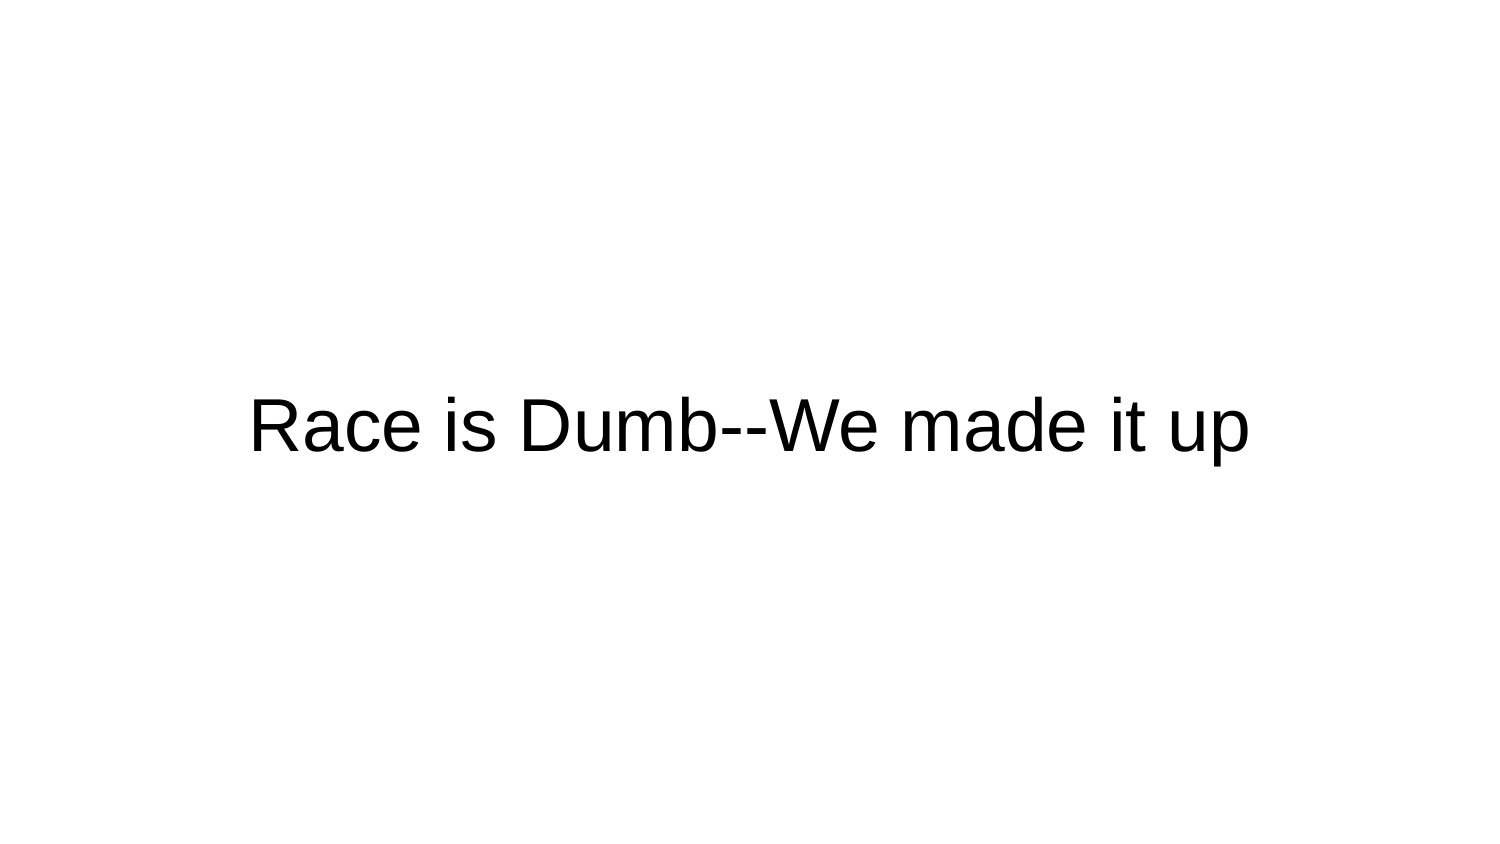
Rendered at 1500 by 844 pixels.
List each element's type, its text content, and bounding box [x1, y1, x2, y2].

title Race is Dumb--We made it up [51, 352, 1449, 491]
